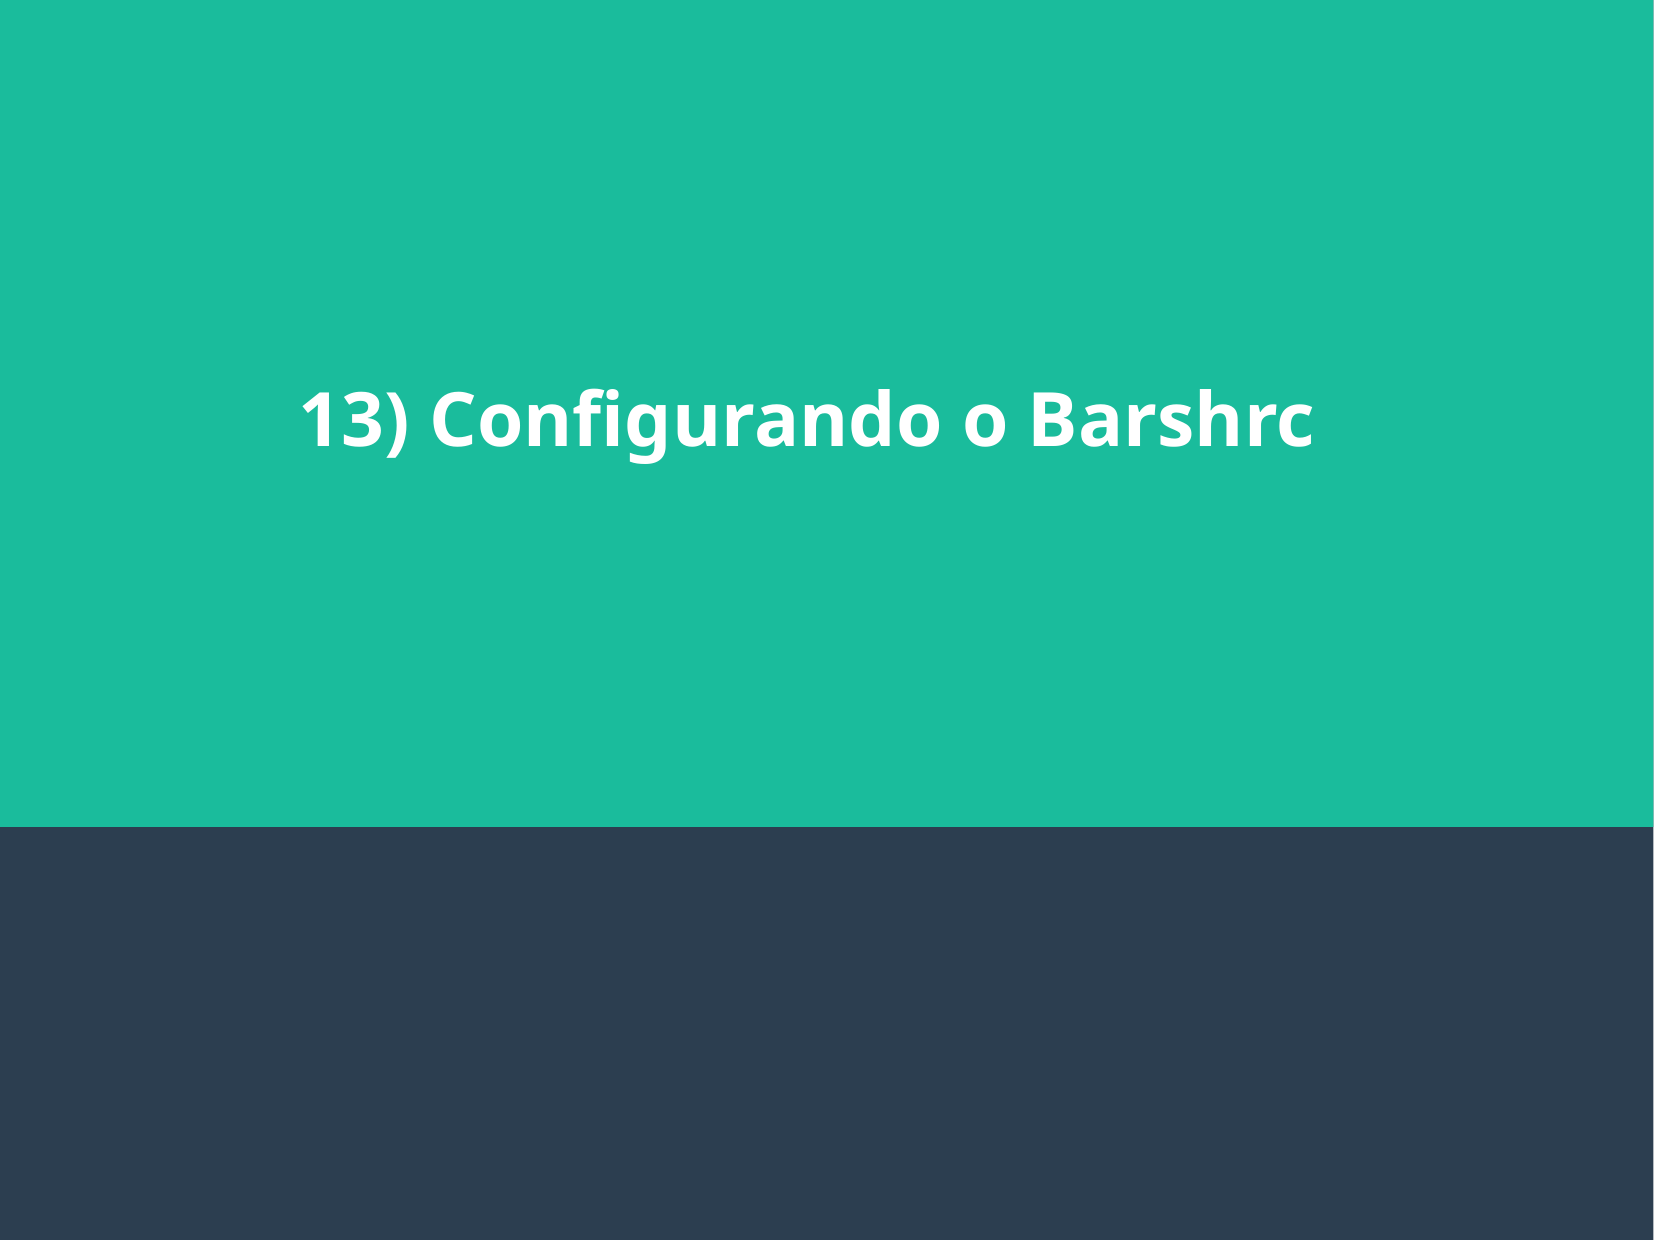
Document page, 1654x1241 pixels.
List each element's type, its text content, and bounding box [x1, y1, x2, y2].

title 13) Configurando o Barshrc [39, 313, 1576, 471]
